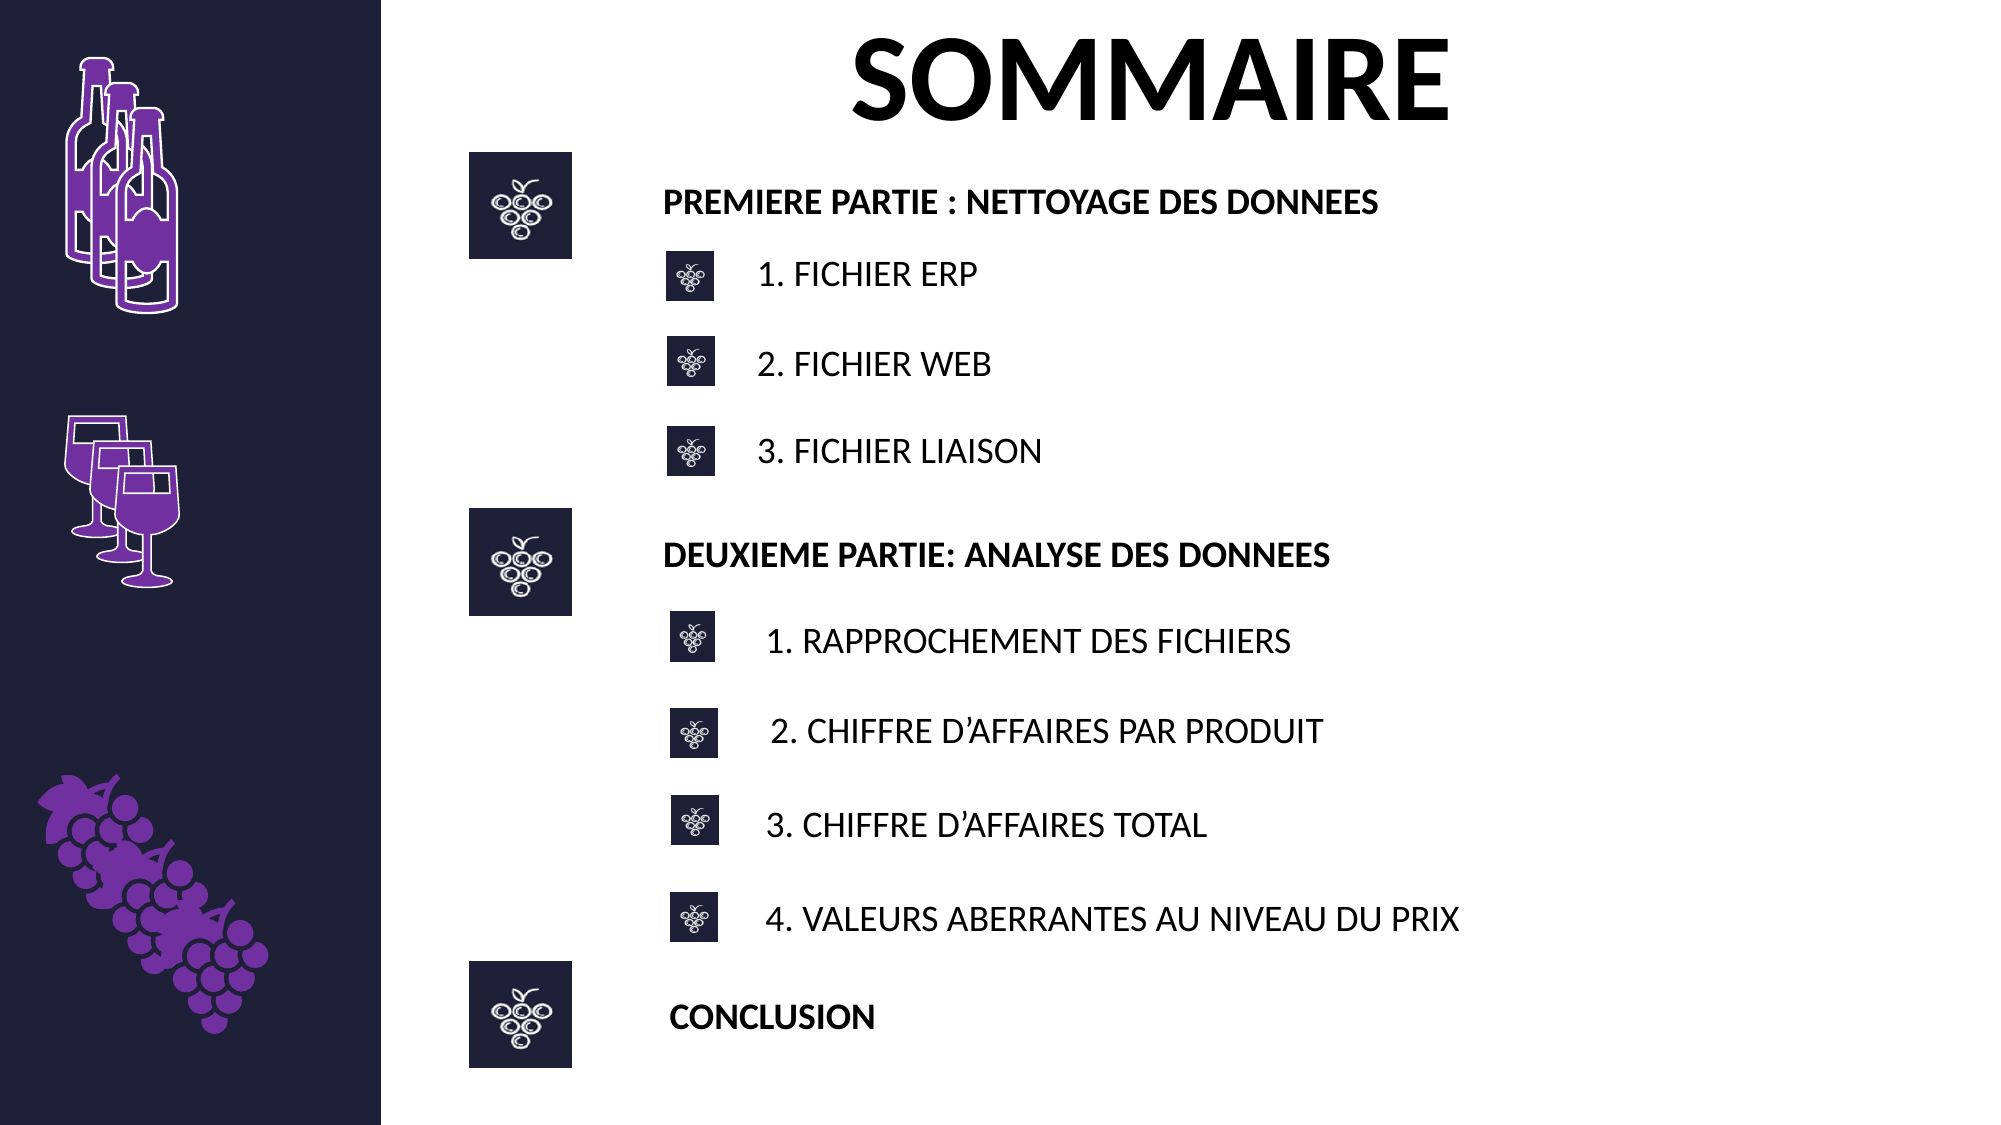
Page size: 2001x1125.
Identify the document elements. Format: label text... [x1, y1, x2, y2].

text_box CONCLUSION [646, 984, 1227, 1046]
picture [670, 708, 718, 758]
picture [469, 508, 572, 616]
text_box 1. FICHIER ERP [741, 241, 1691, 303]
picture [666, 251, 714, 301]
text_box PREMIERE PARTIE : NETTOYAGE DES DONNEES [648, 169, 1806, 230]
picture [667, 336, 715, 386]
text_box 2. FICHIER WEB [741, 331, 1406, 393]
text_box 1. RAPPROCHEMENT DES FICHIERS [750, 608, 1445, 670]
picture [671, 795, 719, 845]
picture [0, 0, 381, 1125]
text_box DEUXIEME PARTIE: ANALYSE DES DONNEES [648, 522, 1434, 584]
text_box 3. FICHIER LIAISON [741, 418, 1391, 480]
picture [469, 152, 572, 259]
picture [667, 426, 715, 476]
picture [469, 961, 572, 1068]
text_box 2. CHIFFRE D’AFFAIRES PAR PRODUIT [755, 698, 1429, 760]
text_box SOMMAIRE [835, 0, 1539, 155]
picture [670, 611, 715, 662]
picture [670, 892, 718, 942]
text_box 3. CHIFFRE D’AFFAIRES TOTAL [750, 792, 1382, 853]
text_box 4. VALEURS ABERRANTES AU NIVEAU DU PRIX [750, 886, 1517, 948]
